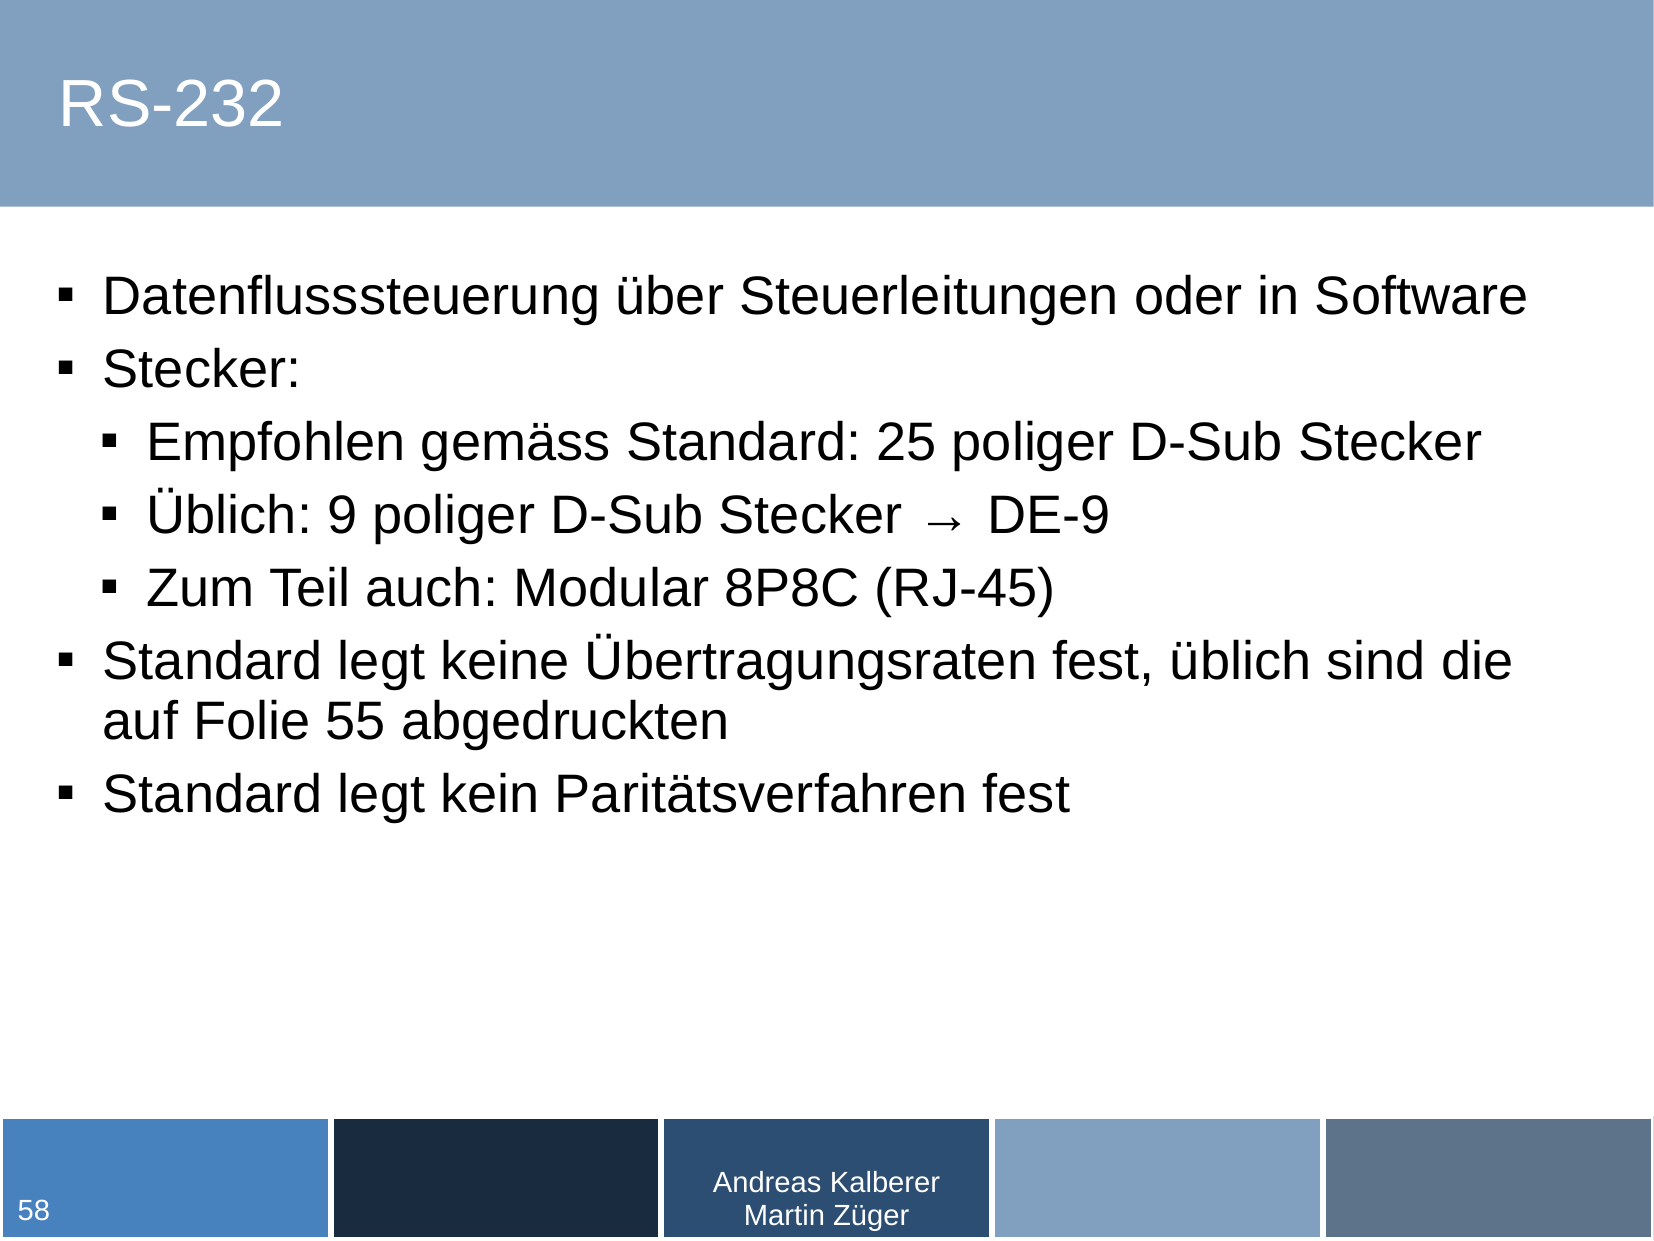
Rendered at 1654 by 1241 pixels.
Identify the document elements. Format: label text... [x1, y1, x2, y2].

list Datenflusssteuerung über Steuerleitungen oder in Software Stecker: Empfohlen gemäss Standard: 25 poliger D-Sub Stecker Üblich: 9 poliger D-Sub Stecker → DE-9 Zum Teil auch: Modular 8P8C (RJ-45) Standard legt keine Übertragungsraten fest, üblich sind die auf Folie 55 abgedruckten Standard legt kein Paritätsverfahren fest [59, 265, 1595, 986]
title RS-232 [59, 29, 1595, 178]
